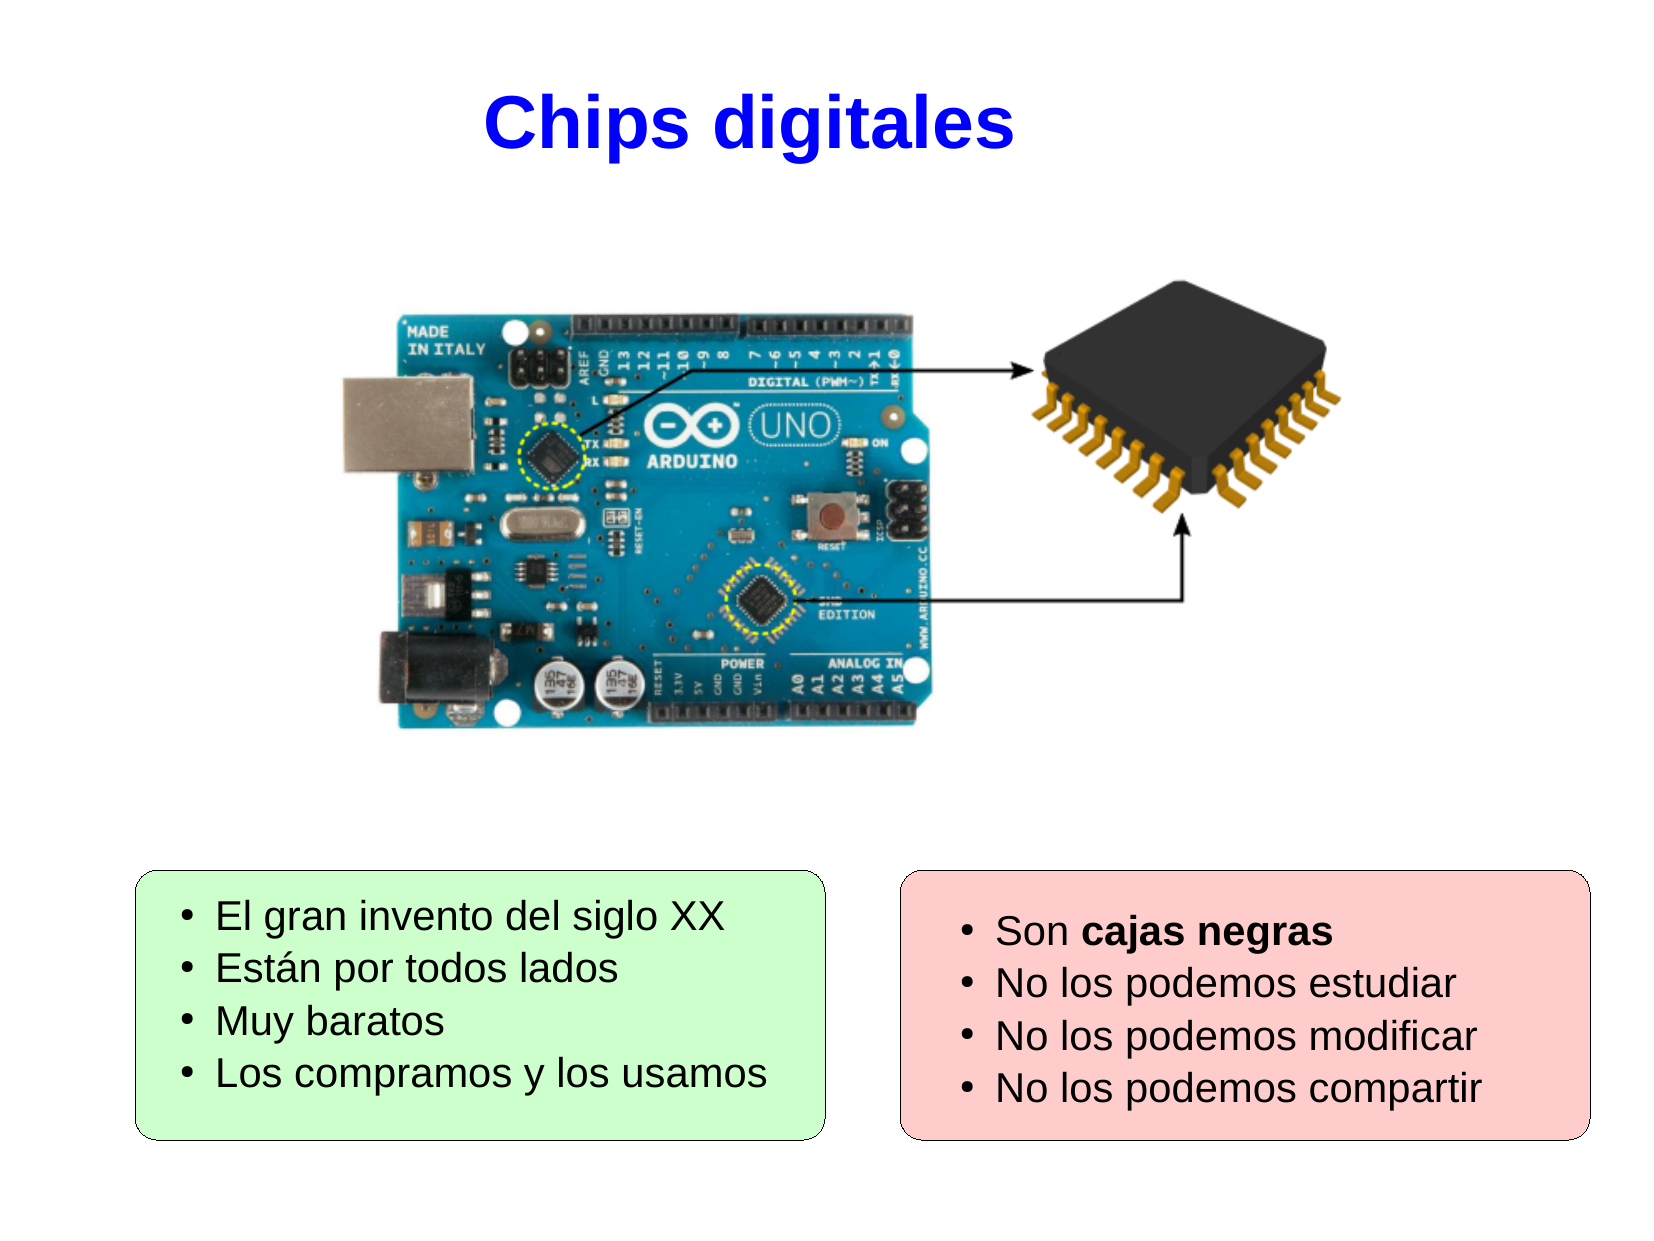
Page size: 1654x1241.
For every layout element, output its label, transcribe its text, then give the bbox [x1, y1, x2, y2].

text_box [135, 870, 826, 1141]
text_box Son cajas negras No los podemos estudiar No los podemos modificar No los podemos compartir [945, 900, 1576, 1119]
text_box [900, 870, 1591, 1141]
text_box El gran invento del siglo XX Están por todos lados Muy baratos Los compramos y los usamos [165, 885, 796, 1104]
text_box Chips digitales [420, 73, 1081, 181]
picture [300, 195, 1387, 842]
